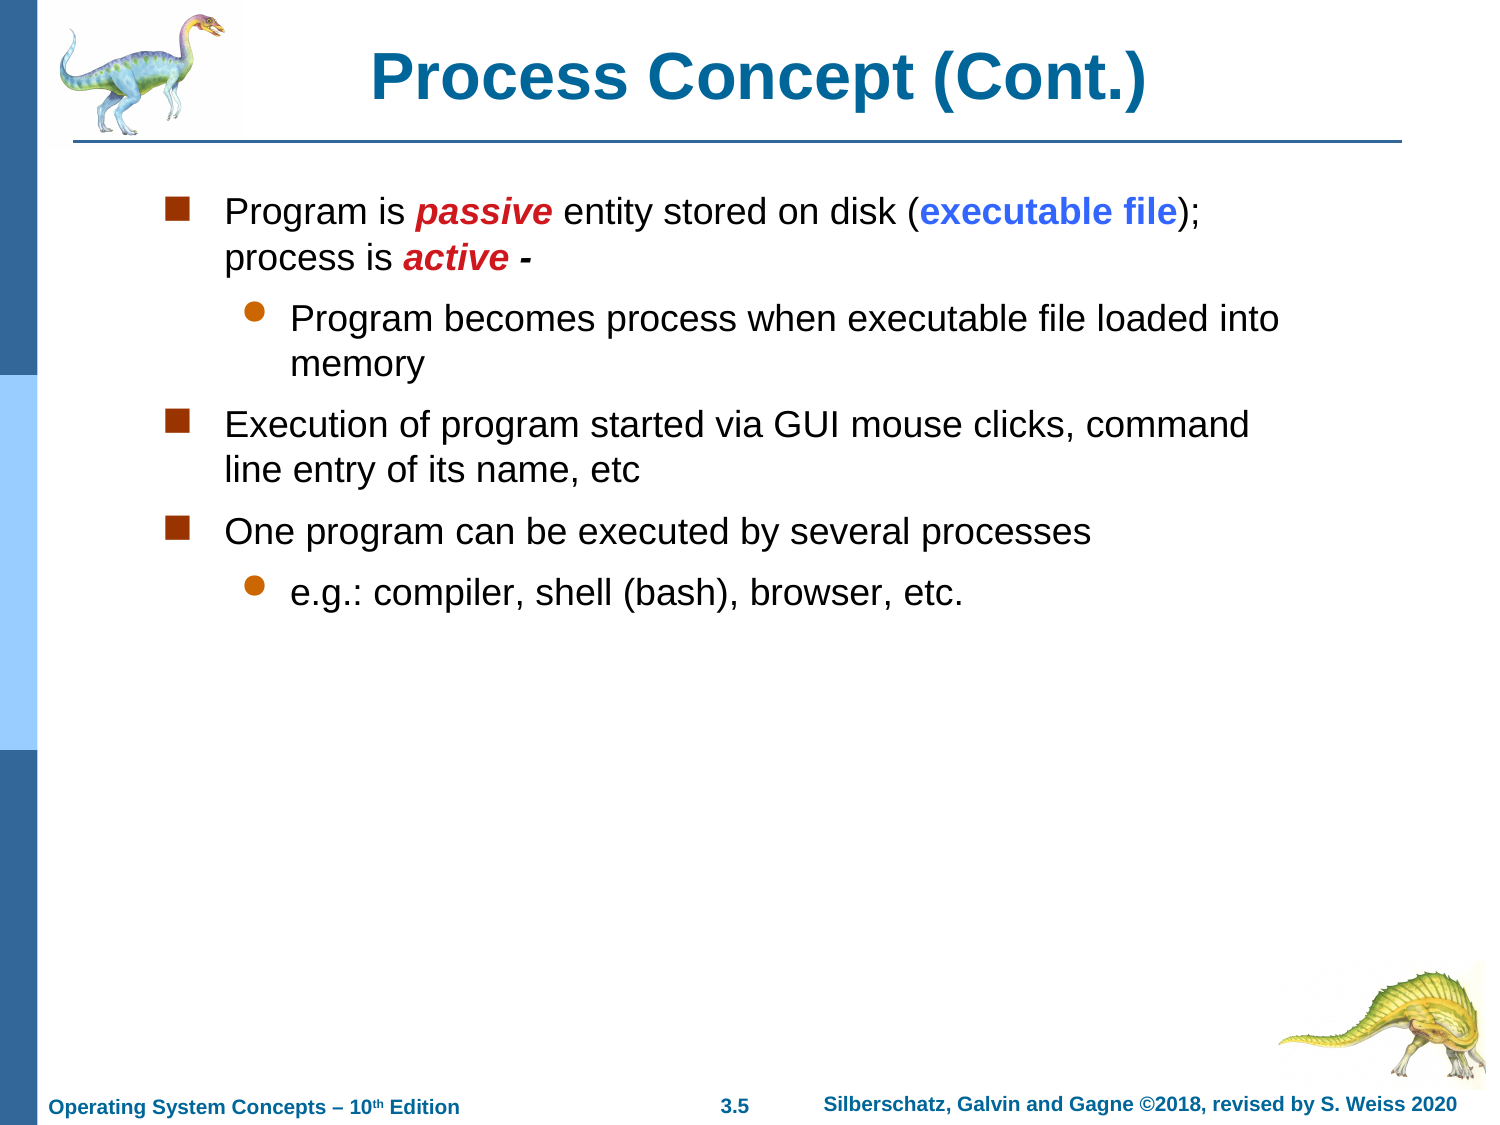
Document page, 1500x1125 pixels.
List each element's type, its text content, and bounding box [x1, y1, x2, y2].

list Program is passive entity stored on disk (executable file); process is active - Program becomes process when executable file loaded into memory Execution of program started via GUI mouse clicks, command line entry of its name, etc One program can be executed by several processes e.g.: compiler, shell (bash), browser, etc. [153, 179, 1329, 966]
picture [46, 0, 243, 149]
picture [1140, 1096, 1148, 1101]
picture [1275, 959, 1486, 1090]
title Process Concept (Cont.) [258, 25, 1261, 121]
